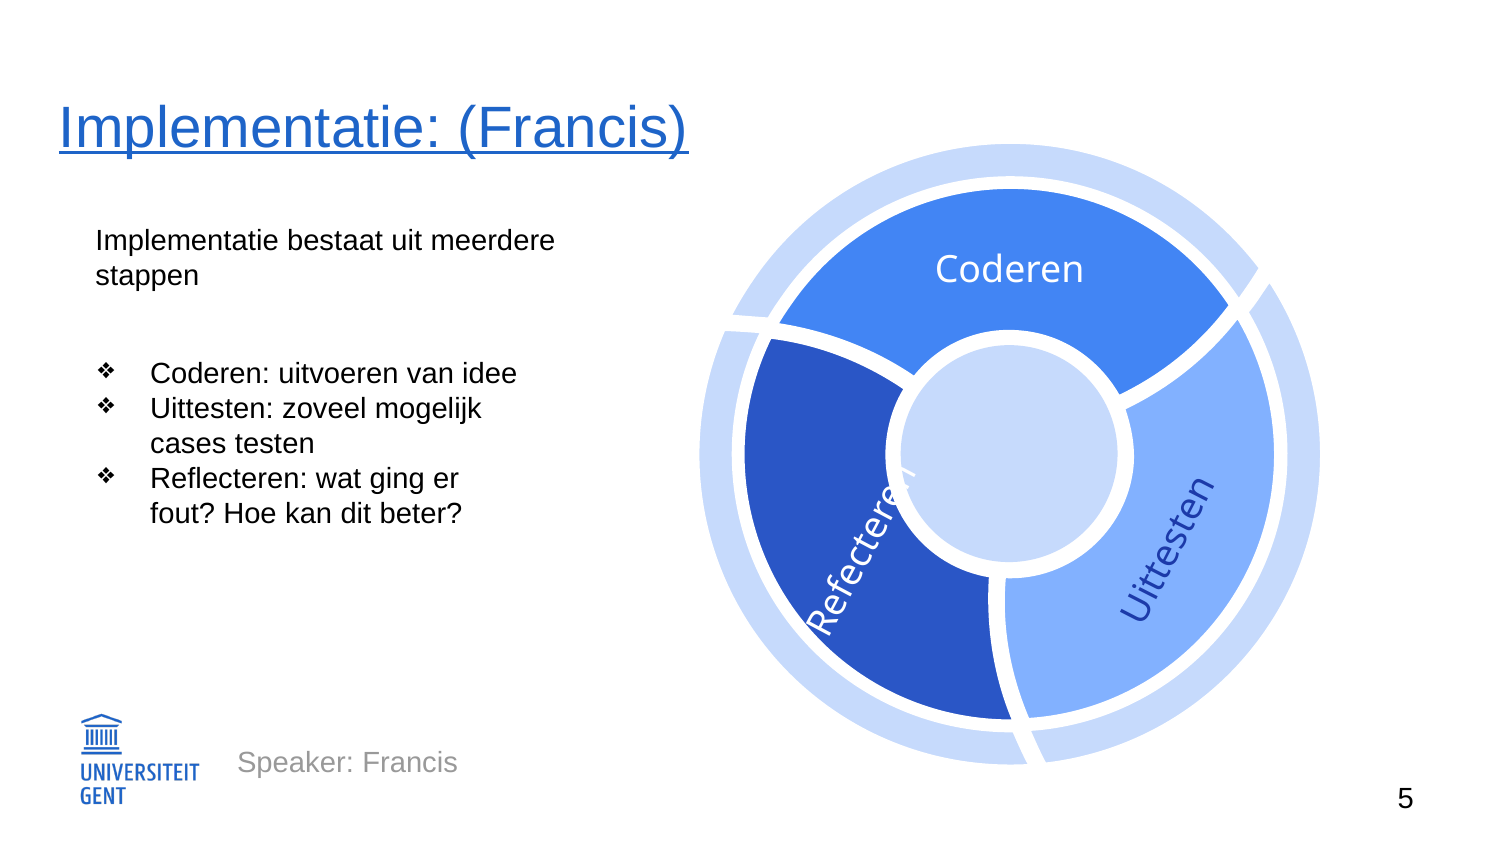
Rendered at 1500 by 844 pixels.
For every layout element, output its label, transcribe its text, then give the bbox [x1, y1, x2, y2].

text_box [849, 537, 1013, 721]
text_box Refecteren [758, 412, 961, 685]
text_box [698, 330, 777, 639]
text_box Uittesten [1065, 412, 1266, 685]
text_box [762, 644, 1029, 766]
text_box Speaker: Francis [222, 728, 609, 799]
text_box [904, 345, 1118, 563]
text_box Coderen: uitvoeren van idee Uittesten: zoveel mogelijk cases testen Reflecteren: wat ging er fout? Hoe kan dit beter? [59, 339, 536, 691]
text_box [731, 143, 1260, 319]
text_box [882, 188, 1138, 221]
text_box [777, 222, 1230, 396]
slide_number <number> [1389, 764, 1480, 830]
text_box [1029, 281, 1321, 764]
text_box Implementatie bestaat uit meerdere stappen [80, 206, 575, 316]
text_box [1004, 318, 1275, 719]
text_box [743, 337, 905, 593]
title Implementatie: (Francis) [51, 72, 1449, 167]
text_box Coderen [880, 221, 1140, 314]
picture [41, 683, 242, 844]
